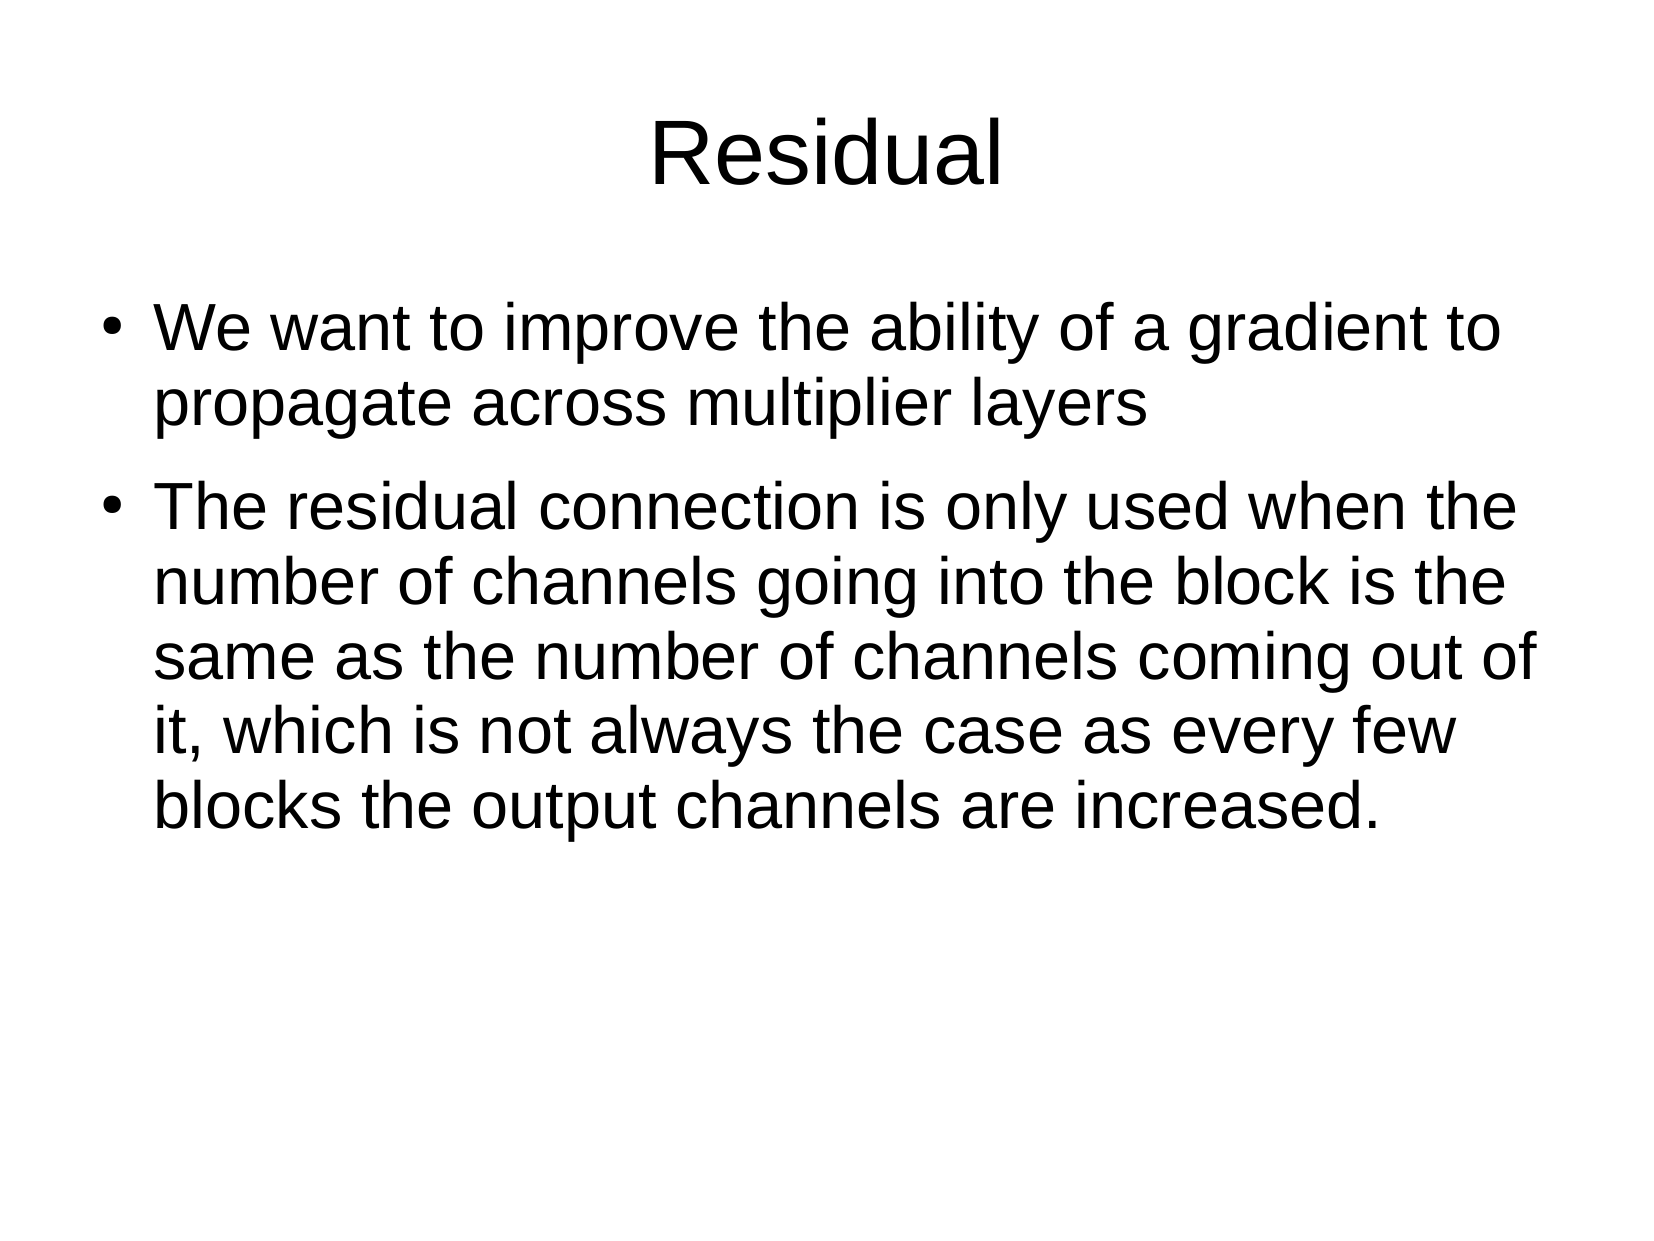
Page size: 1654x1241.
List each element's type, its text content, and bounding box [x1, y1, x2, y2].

title Residual [82, 49, 1571, 257]
list We want to improve the ability of a gradient to propagate across multiplier layers The residual connection is only used when the number of channels going into the block is the same as the number of channels coming out of it, which is not always the case as every few blocks the output channels are increased. [82, 290, 1571, 1010]
